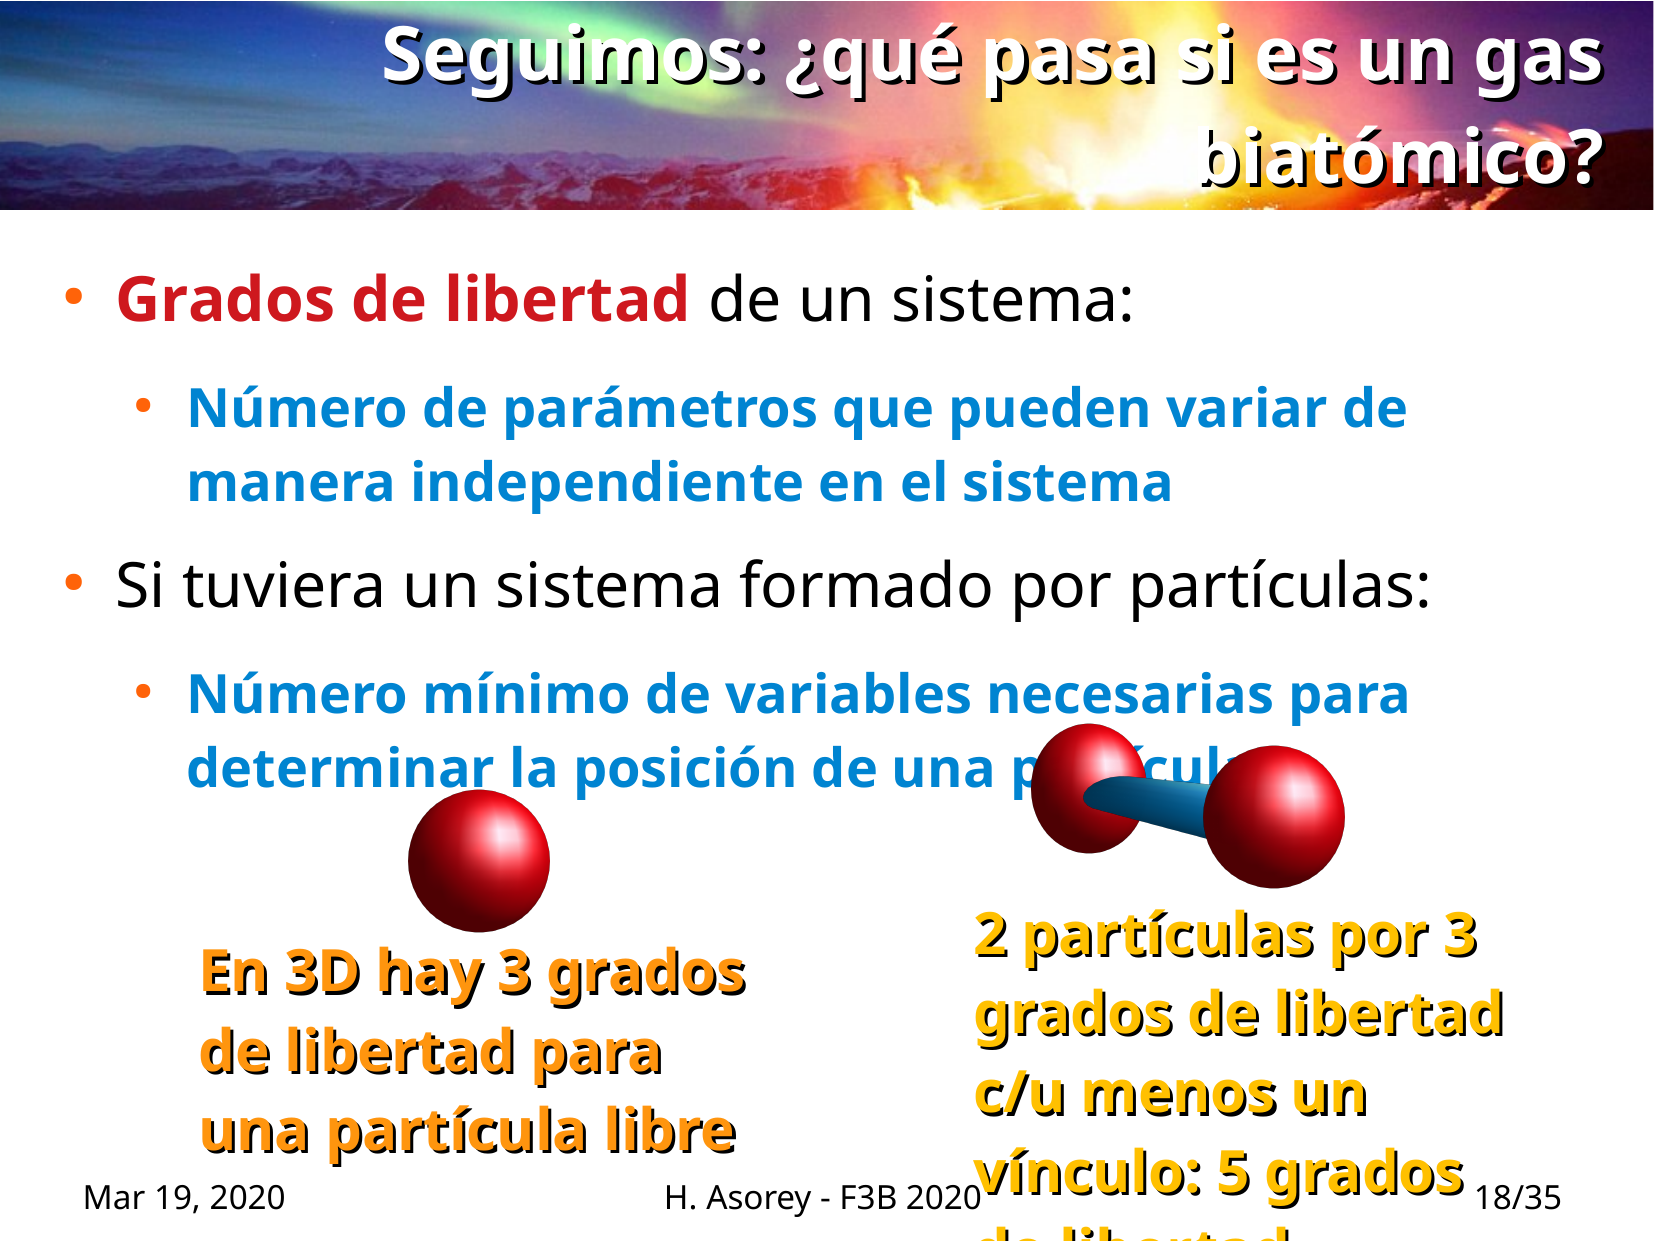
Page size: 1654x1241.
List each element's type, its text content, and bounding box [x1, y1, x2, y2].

text_box En 3D hay 3 grados de libertad para una partícula libre [183, 922, 799, 1150]
title Seguimos: ¿qué pasa si es un gas biatómico? [45, 15, 1606, 191]
picture [0, 1, 1654, 210]
list Grados de libertad de un sistema: Número de parámetros que pueden variar de manera independiente en el sistema Si tuviera un sistema formado por partículas: Número mínimo de variables necesarias para determinar la posición de una partícula [45, 255, 1606, 1156]
text_box 2 partículas por 3 grados de libertad c/u menos un vínculo: 5 grados de libertad [958, 884, 1561, 1241]
